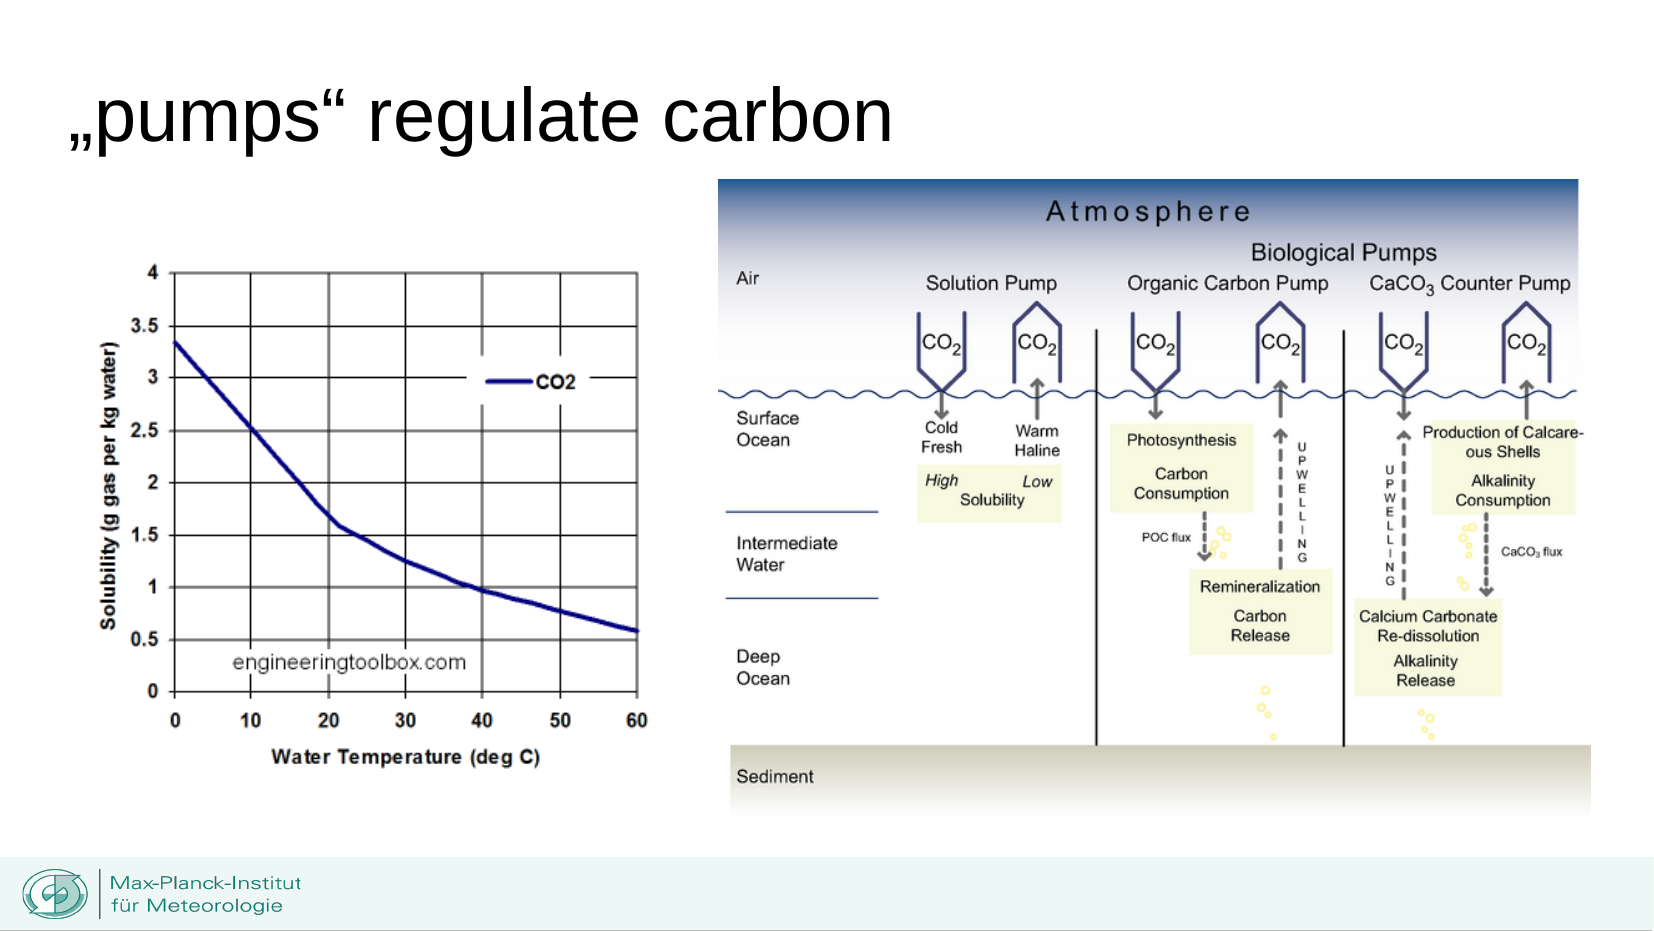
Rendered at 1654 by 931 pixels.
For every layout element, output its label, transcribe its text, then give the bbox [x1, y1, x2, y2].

chart [68, 217, 718, 831]
picture [75, 233, 676, 796]
title „pumps“ regulate carbon [68, 37, 1571, 193]
picture [718, 179, 1591, 836]
